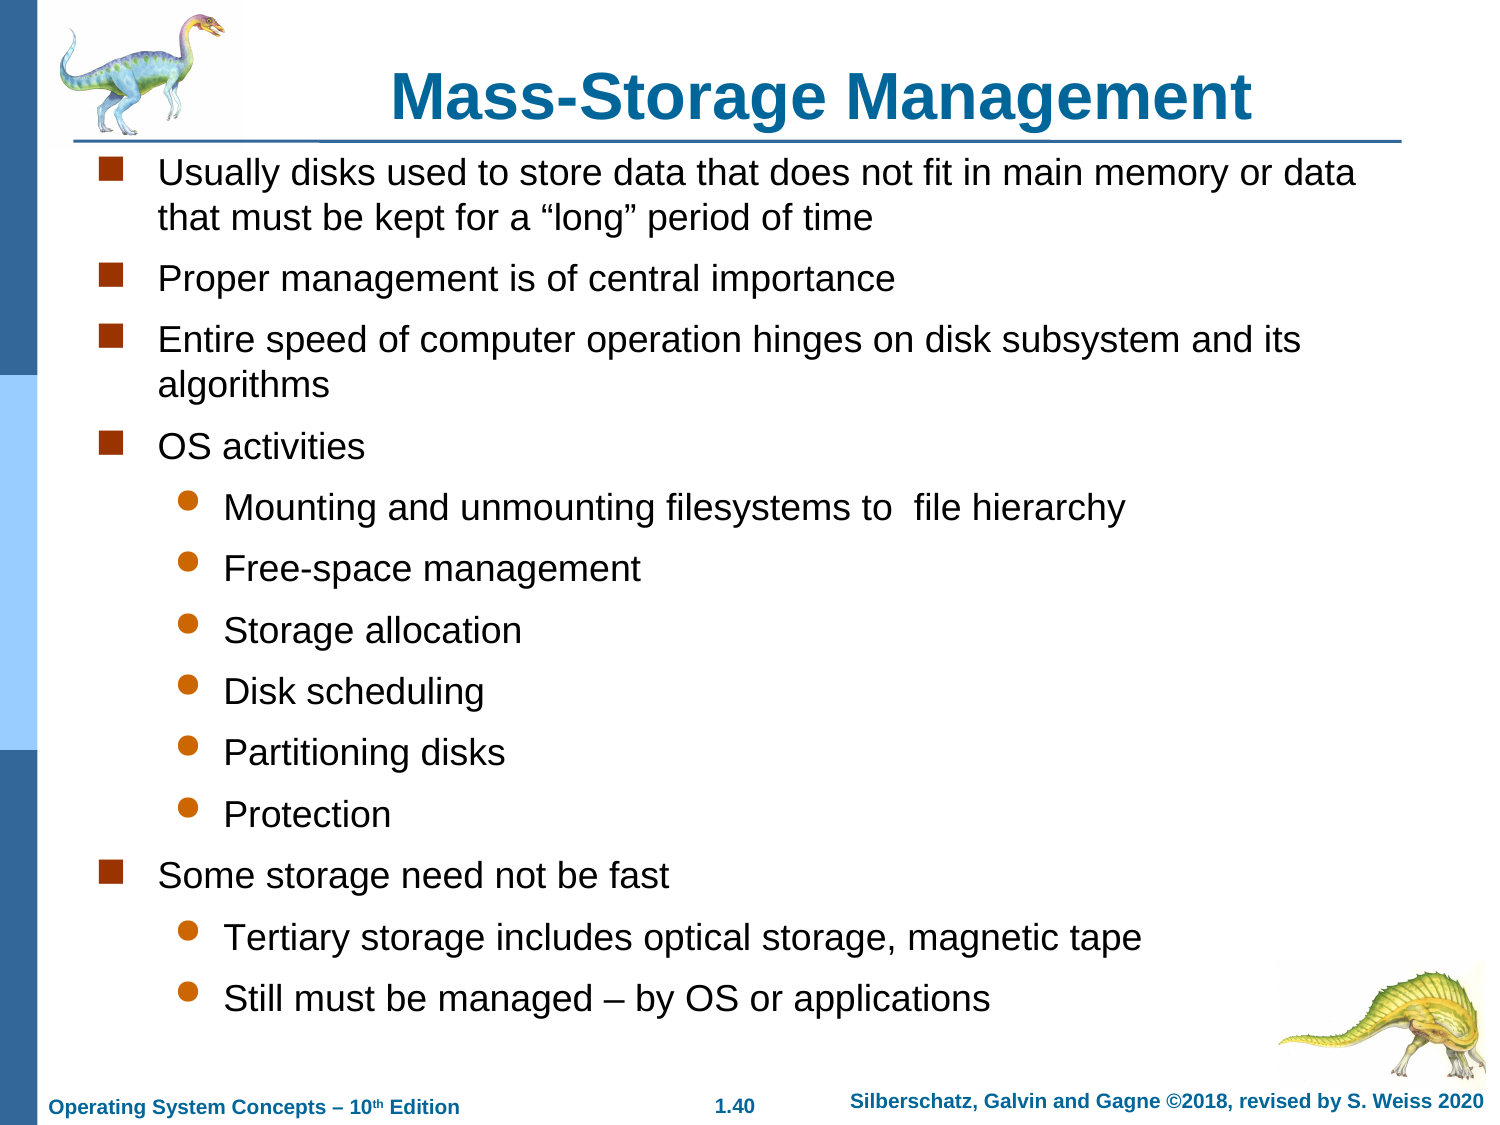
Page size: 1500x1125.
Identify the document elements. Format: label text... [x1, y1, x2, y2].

text_box Mass-Storage Management [218, 45, 1426, 141]
picture [1275, 959, 1486, 1090]
picture [46, 0, 243, 149]
text_box Usually disks used to store data that does not fit in main memory or data that must be kept for a “long” period of time Proper management is of central importance Entire speed of computer operation hinges on disk subsystem and its algorithms OS activities Mounting and unmounting filesystems to file hierarchy Free-space management Storage allocation Disk scheduling Partitioning disks Protection Some storage need not be fast Tertiary storage includes optical storage, magnetic tape Still must be managed – by OS or applications [86, 140, 1381, 951]
